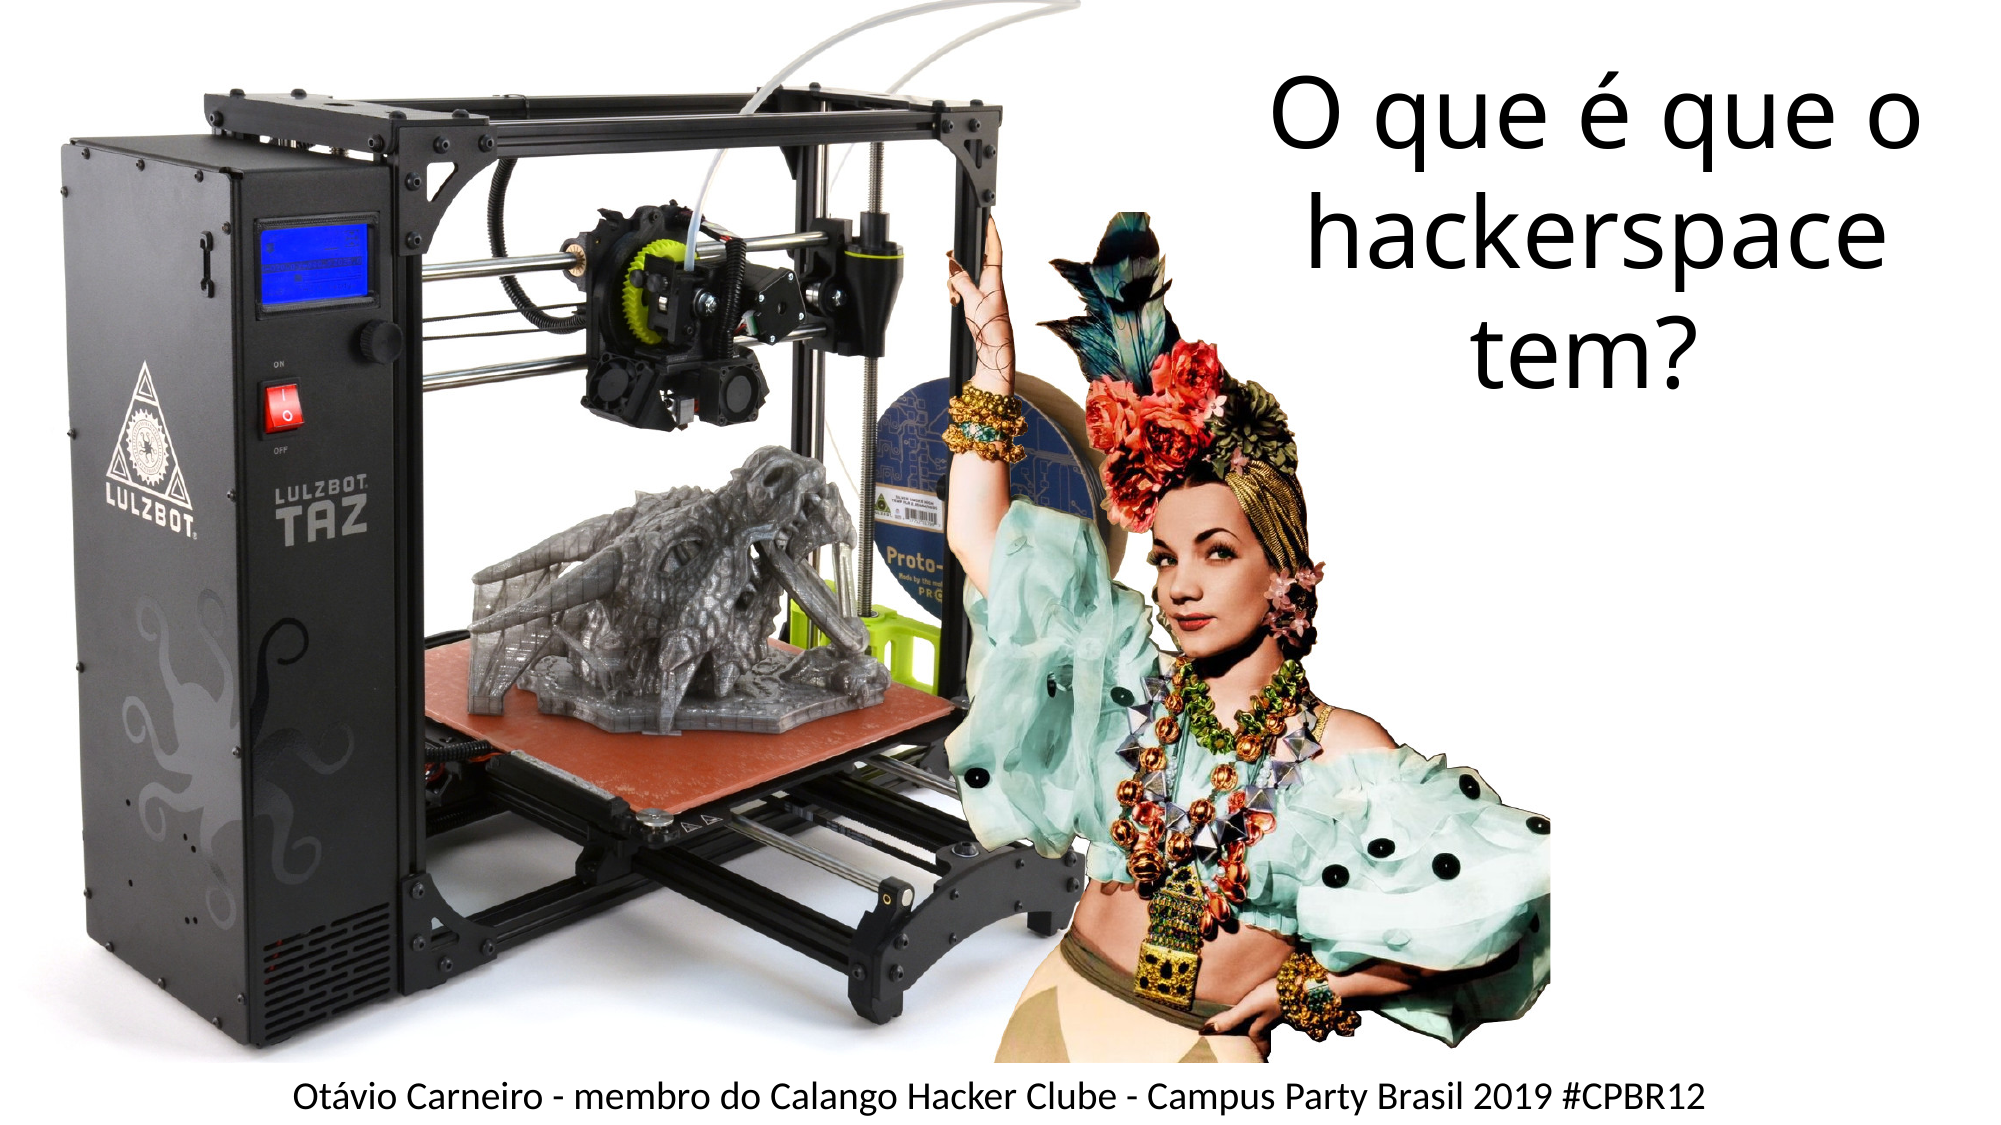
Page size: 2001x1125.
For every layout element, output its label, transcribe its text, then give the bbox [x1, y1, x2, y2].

title O que é que o hackerspace tem? [1228, 0, 1966, 416]
picture [0, 0, 1551, 1062]
subtitle Otávio Carneiro - membro do Calango Hacker Clube - Campus Party Brasil 2019 #CPBR12 [0, 1062, 2000, 1125]
